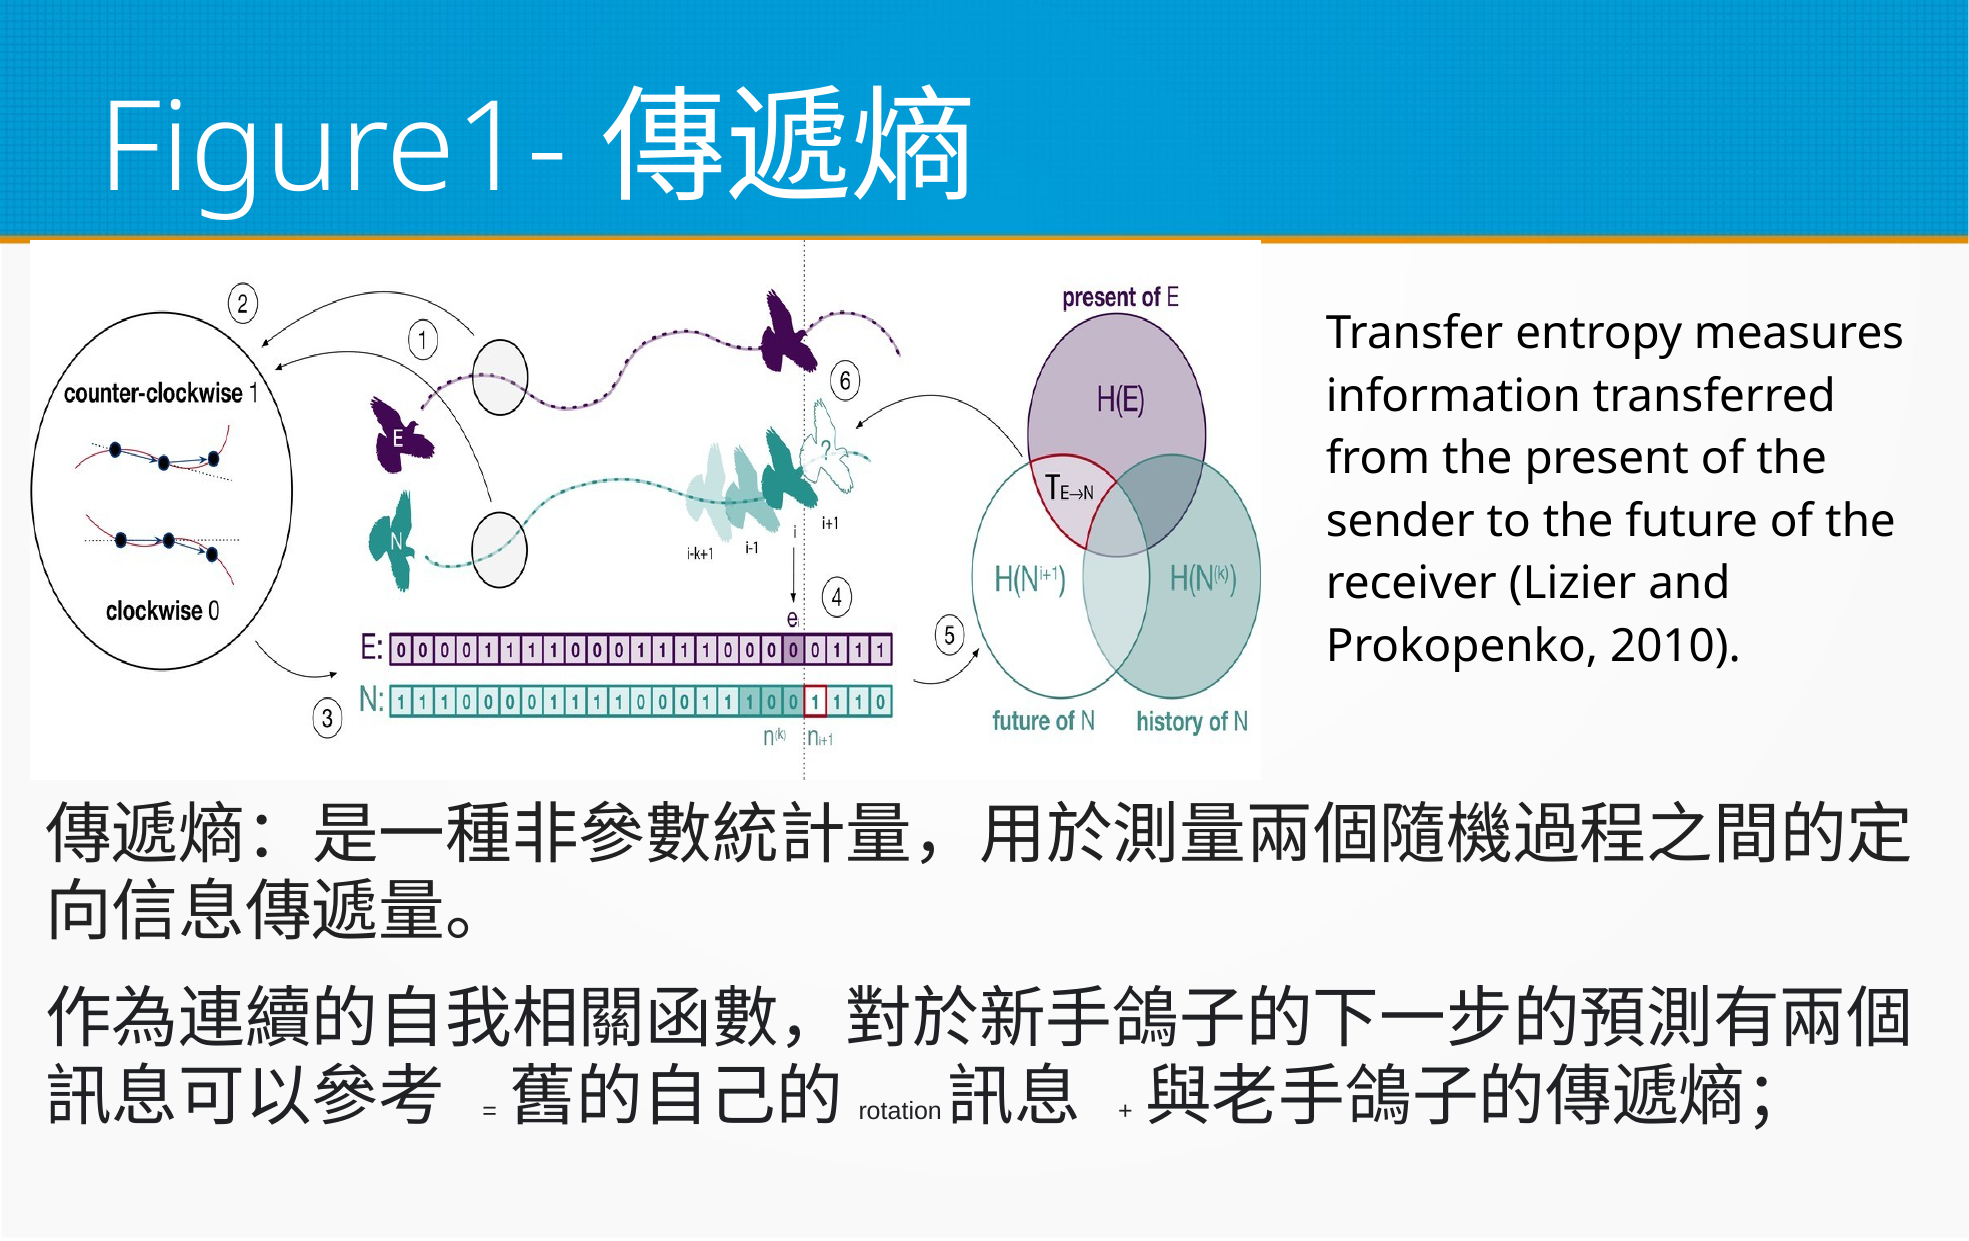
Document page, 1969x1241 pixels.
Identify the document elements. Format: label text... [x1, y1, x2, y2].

list 傳遞熵：是一種非參數統計量，用於測量兩個隨機過程之間的定向信息傳遞量。 作為連續的自我相關函數，對於新手鴿子的下一步的預測有兩個訊息可以參考 = 舊的自己的rotation訊息 + 與老手鴿子的傳遞熵； [45, 795, 1921, 1156]
text_box Transfer entropy measures information transferred from the present of the sender to the future of the receiver (Lizier and Prokopenko, 2010). [1320, 295, 1921, 680]
title Figure1-傳遞熵 [98, 19, 1870, 227]
picture [0, 233, 1969, 1241]
